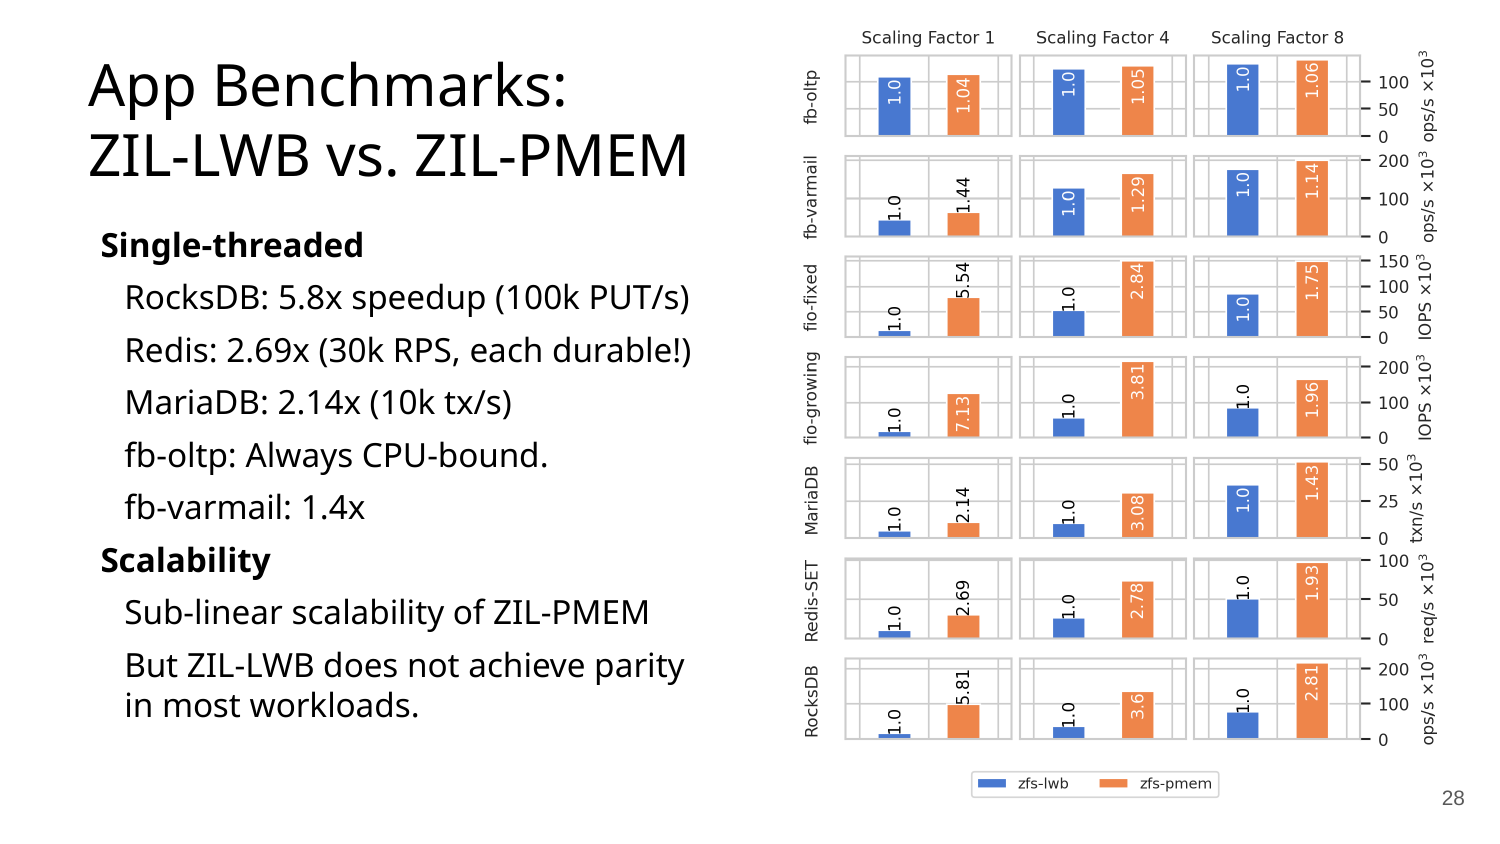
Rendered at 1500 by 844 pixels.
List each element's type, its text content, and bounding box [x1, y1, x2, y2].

picture [800, 27, 1442, 801]
text_box Single-threaded RocksDB: 5.8x speedup (100k PUT/s) Redis: 2.69x (30k RPS, each durable!) MariaDB: 2.14x (10k tx/s) fb-oltp: Always CPU-bound. fb-varmail: 1.4x Scalability Sub-linear scalability of ZIL-PMEM But ZIL-LWB does not achieve parity in most workloads. [85, 209, 721, 685]
slide_number <number> [1389, 764, 1480, 830]
title App Benchmarks: ZIL-LWB vs. ZIL-PMEM [73, 33, 708, 165]
